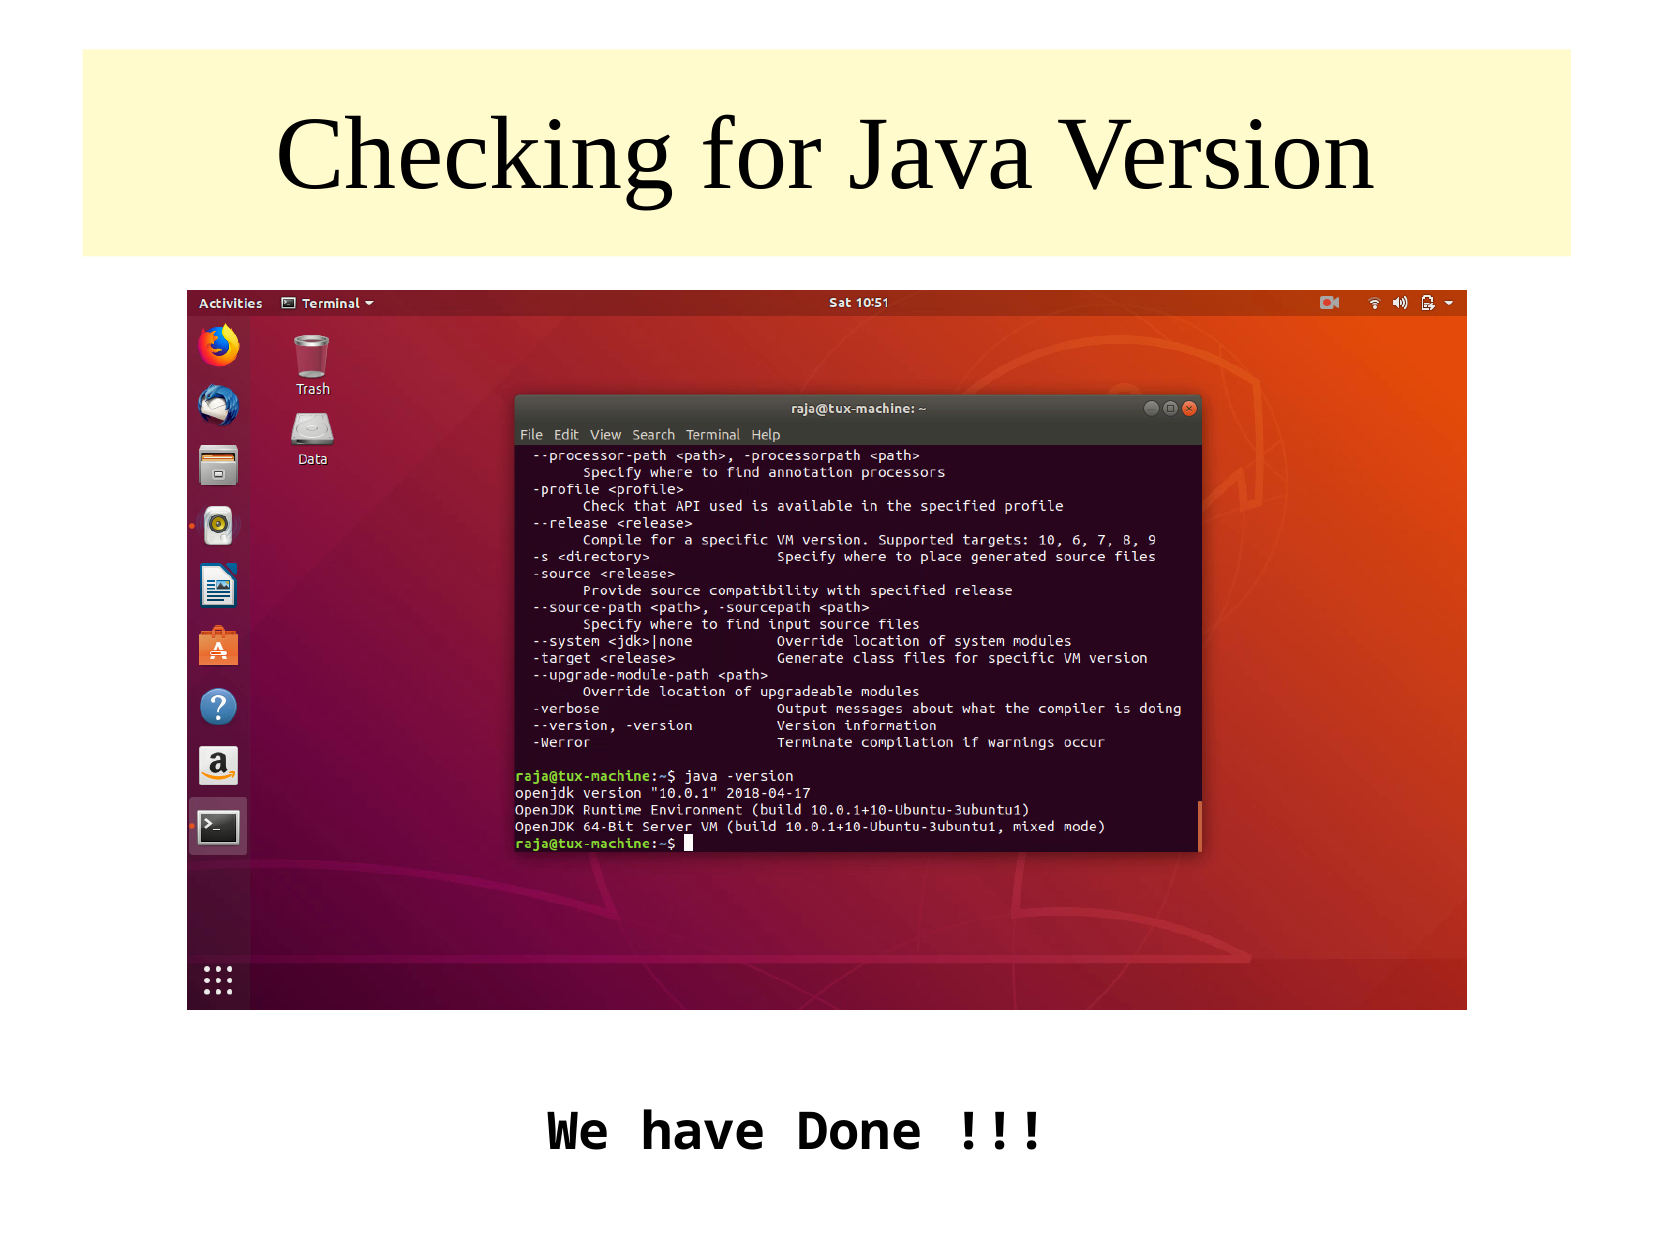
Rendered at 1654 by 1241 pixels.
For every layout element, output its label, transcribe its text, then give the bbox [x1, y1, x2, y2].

title Checking for Java Version [82, 49, 1571, 257]
picture [187, 290, 1467, 1010]
title We have Done !!! [106, 1065, 1489, 1193]
